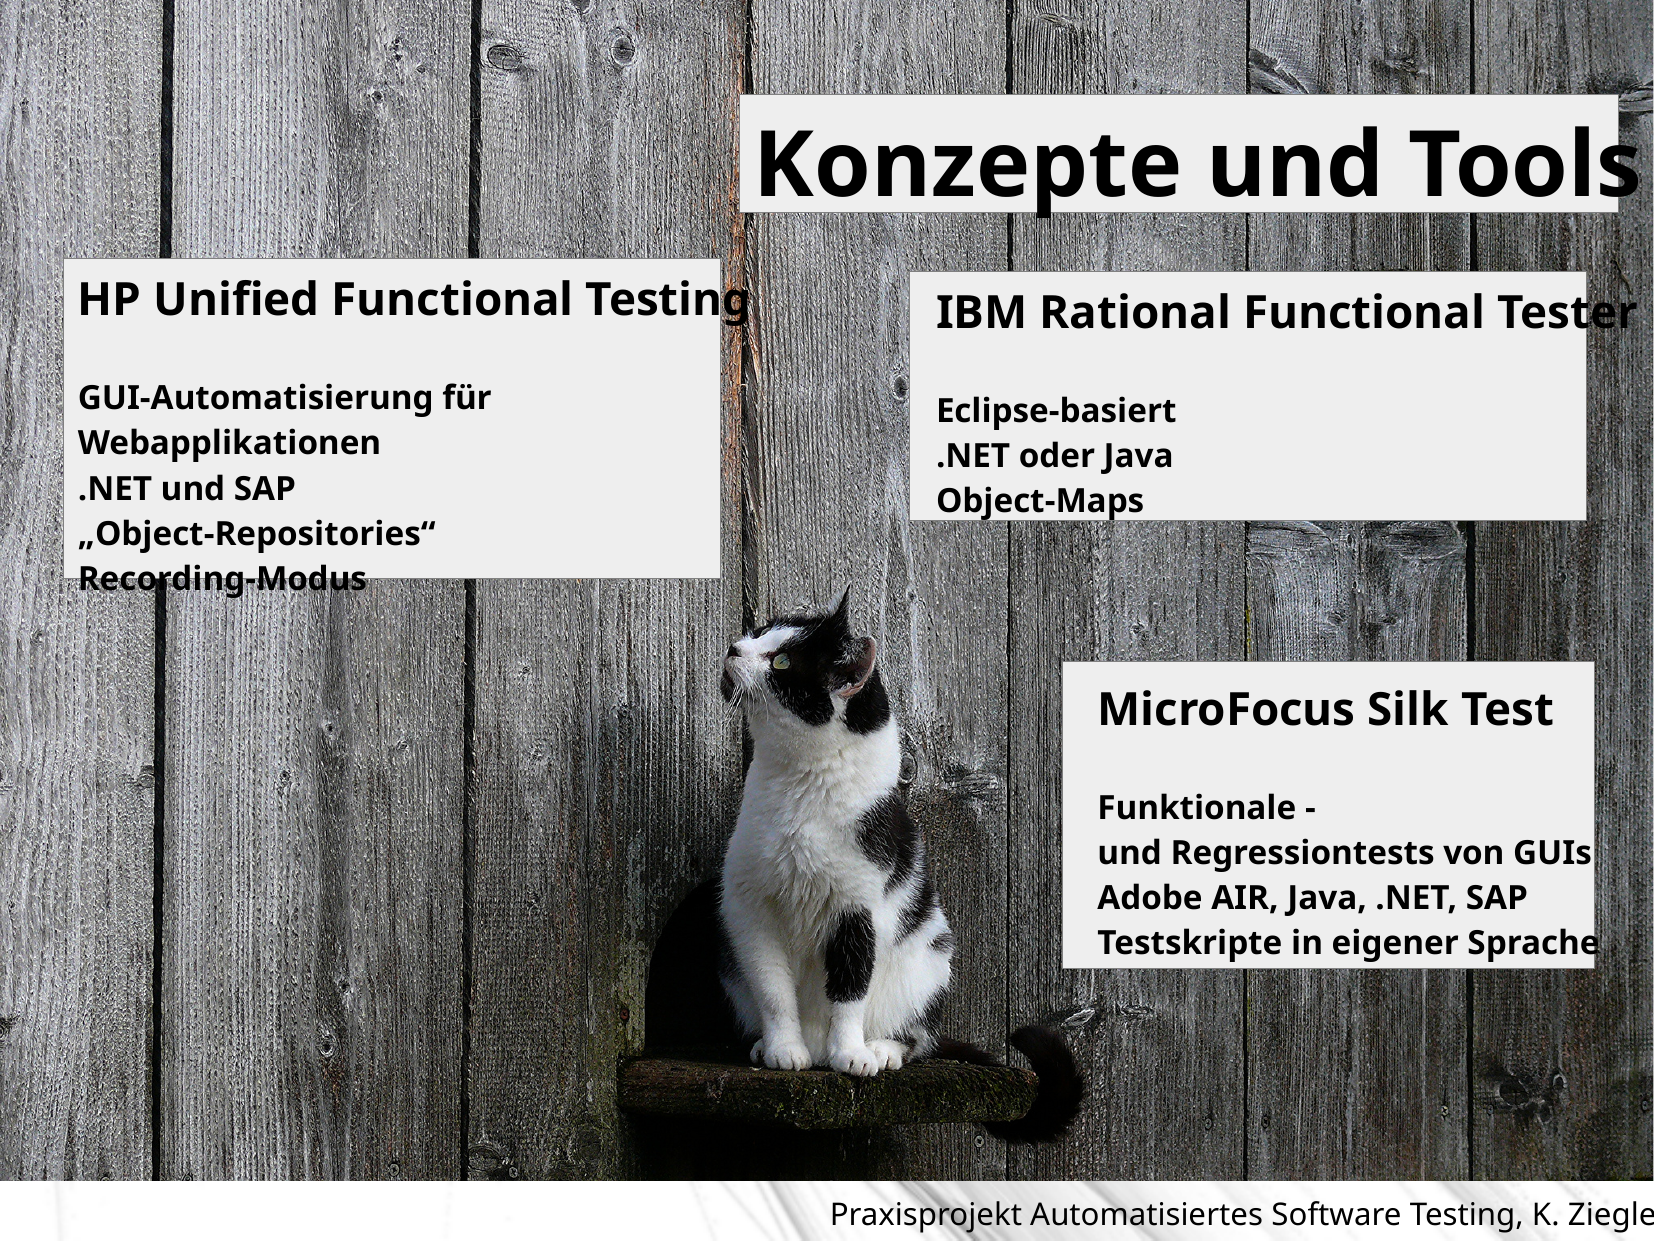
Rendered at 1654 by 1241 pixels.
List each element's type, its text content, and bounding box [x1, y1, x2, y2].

text_box Konzepte und Tools [739, 91, 1607, 213]
text_box IBM Rational Functional Tester Eclipse-basiert .NET oder Java Object-Maps [921, 271, 1599, 510]
text_box [1614, 155, 1619, 163]
text_box [1062, 661, 1595, 969]
text_box [1607, 172, 1619, 187]
text_box Praxisprojekt Automatisiertes Software Testing, K. Ziegler [814, 1184, 1654, 1241]
text_box HP Unified Functional Testing GUI-Automatisierung für Webapplikationen .NET und SAP „Object-Repositories“ Recording-Modus [63, 258, 736, 580]
picture [0, 0, 1654, 1241]
text_box [1607, 94, 1619, 147]
text_box [1586, 946, 1595, 951]
text_box [1607, 196, 1619, 213]
text_box [909, 271, 1587, 521]
text_box MicroFocus Silk Test Funktionale - und Regressiontests von GUIs Adobe AIR, Java, .NET, SAP Testskripte in eigener Sprache [1082, 668, 1585, 949]
